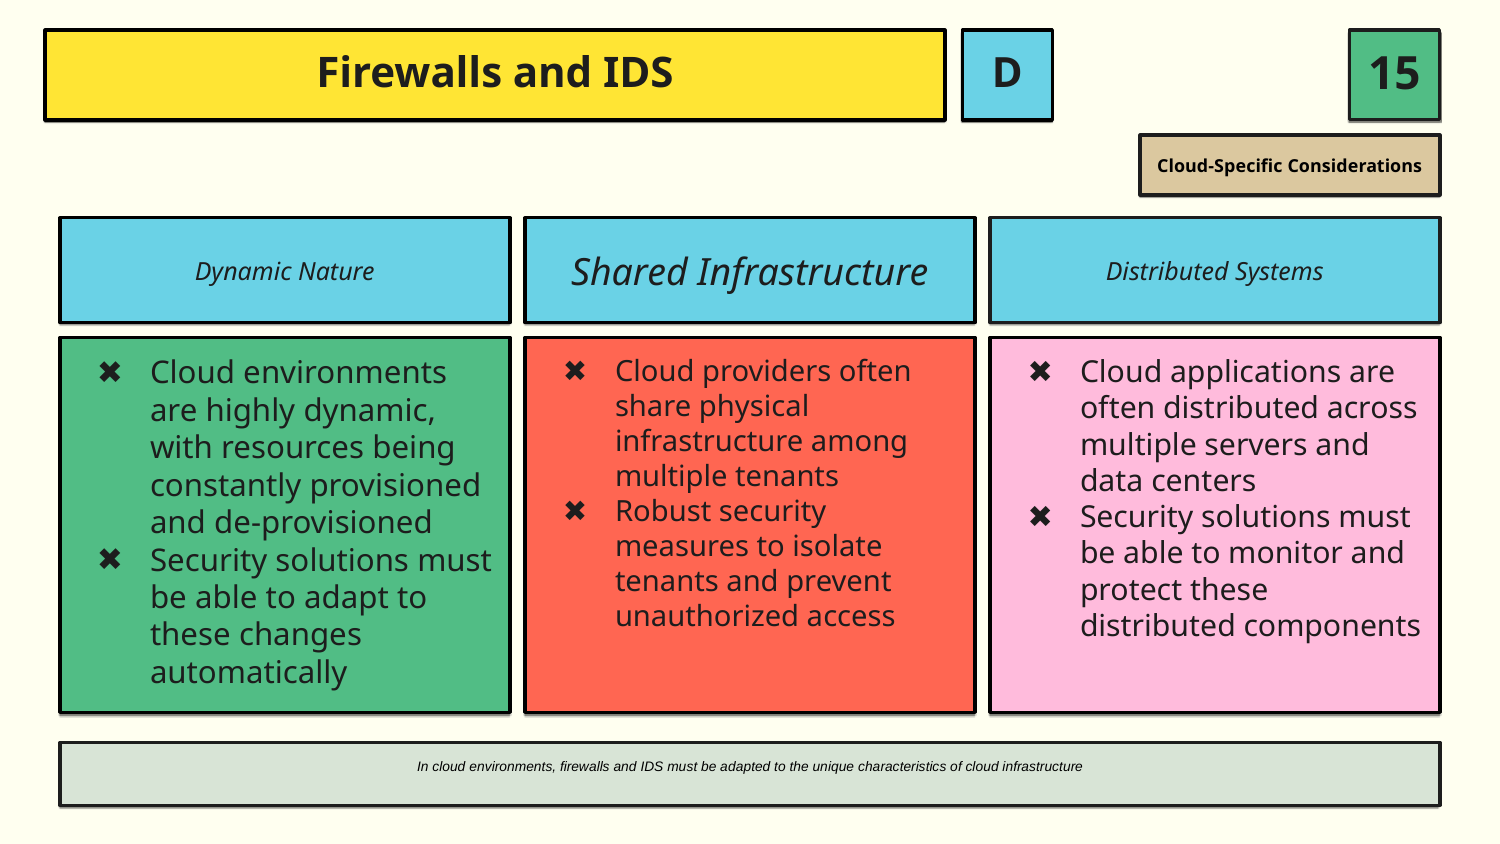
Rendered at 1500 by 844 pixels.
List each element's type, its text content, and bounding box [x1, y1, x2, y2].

subtitle Shared Infrastructure [525, 217, 975, 323]
list Cloud environments are highly dynamic, with resources being constantly provisioned and de-provisioned Security solutions must be able to adapt to these changes automatically [60, 337, 510, 713]
title In cloud environments, firewalls and IDS must be adapted to the unique characteristics of cloud infrastructure [60, 742, 1440, 806]
title Cloud-Specific Considerations [1140, 135, 1440, 195]
list Cloud providers often share physical infrastructure among multiple tenants Robust security measures to isolate tenants and prevent unauthorized access [525, 337, 975, 713]
subtitle Distributed Systems [990, 217, 1440, 323]
title D [962, 30, 1053, 120]
list Cloud applications are often distributed across multiple servers and data centers Security solutions must be able to monitor and protect these distributed components [990, 337, 1440, 713]
subtitle Dynamic Nature [60, 217, 510, 323]
title Firewalls and IDS [45, 30, 945, 120]
